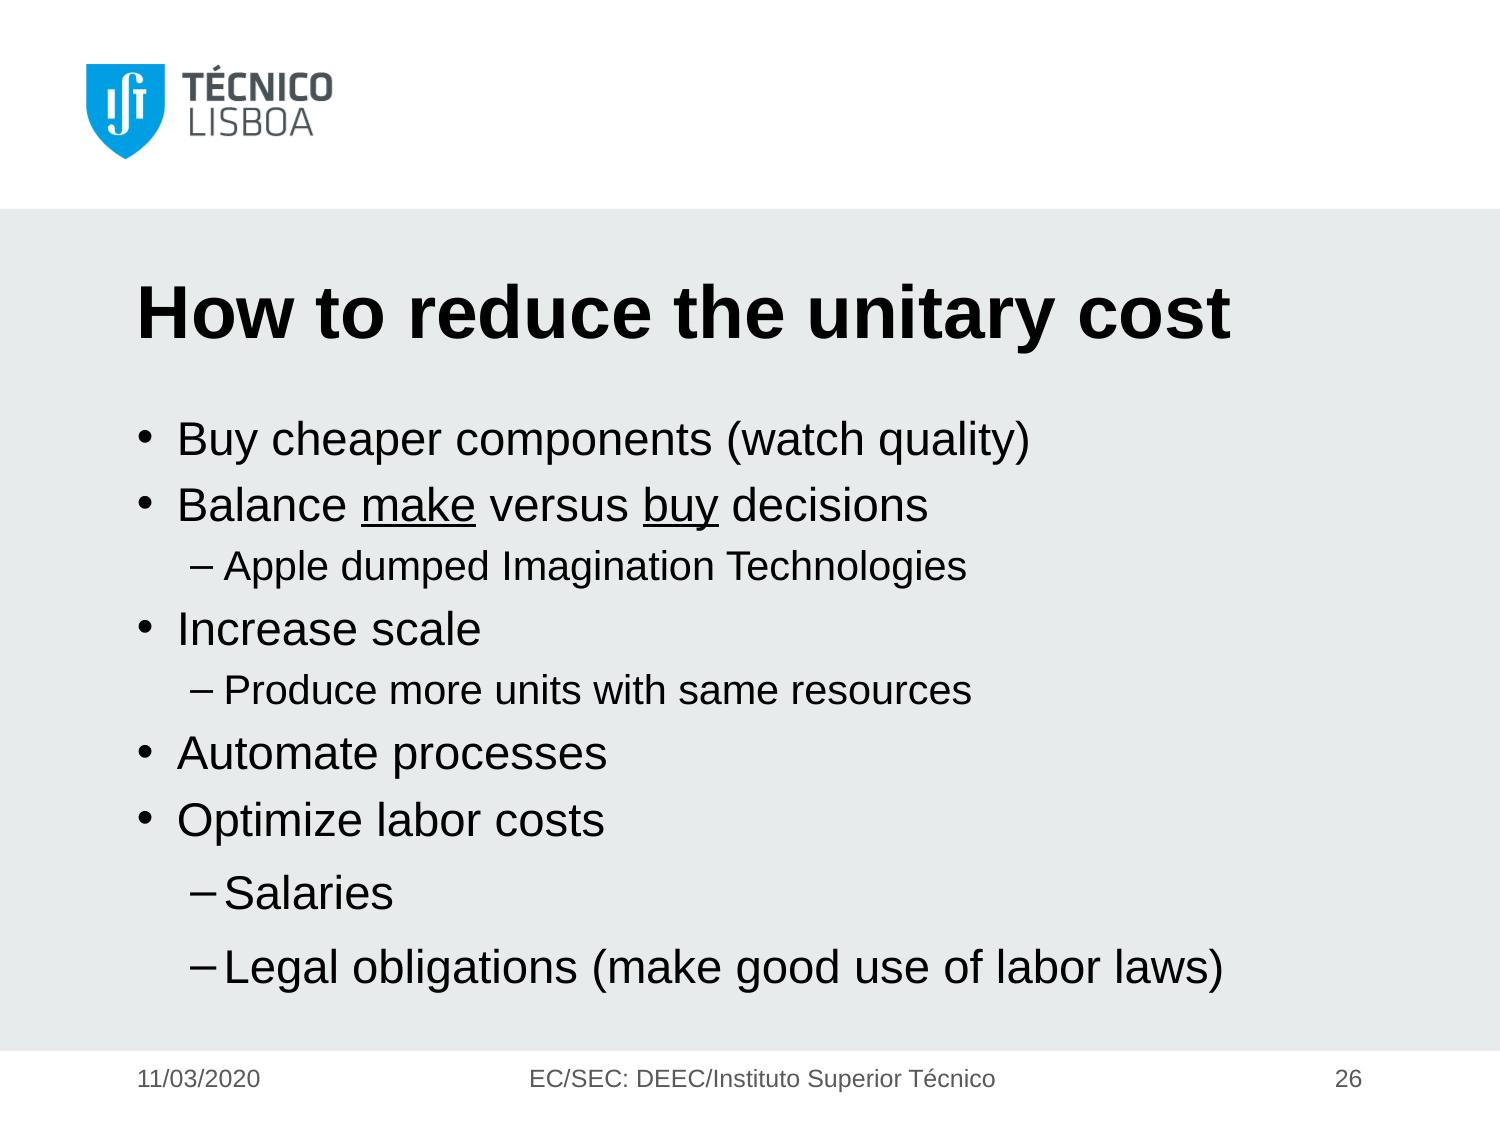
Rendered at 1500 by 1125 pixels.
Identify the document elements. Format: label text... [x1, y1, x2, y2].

slide_number <number> [1077, 1052, 1378, 1103]
list Buy cheaper components (watch quality) Balance make versus buy decisions Apple dumped Imagination Technologies Increase scale Produce more units with same resources Automate processes Optimize labor costs Salaries Legal obligations (make good use of labor laws) [121, 400, 1378, 1005]
footer EC/SEC: DEEC/Instituto Superior Técnico [512, 1052, 1021, 1103]
picture [0, 0, 1500, 1125]
title How to reduce the unitary cost [121, 237, 1378, 381]
slide_number 11/03/2020 [121, 1052, 425, 1103]
